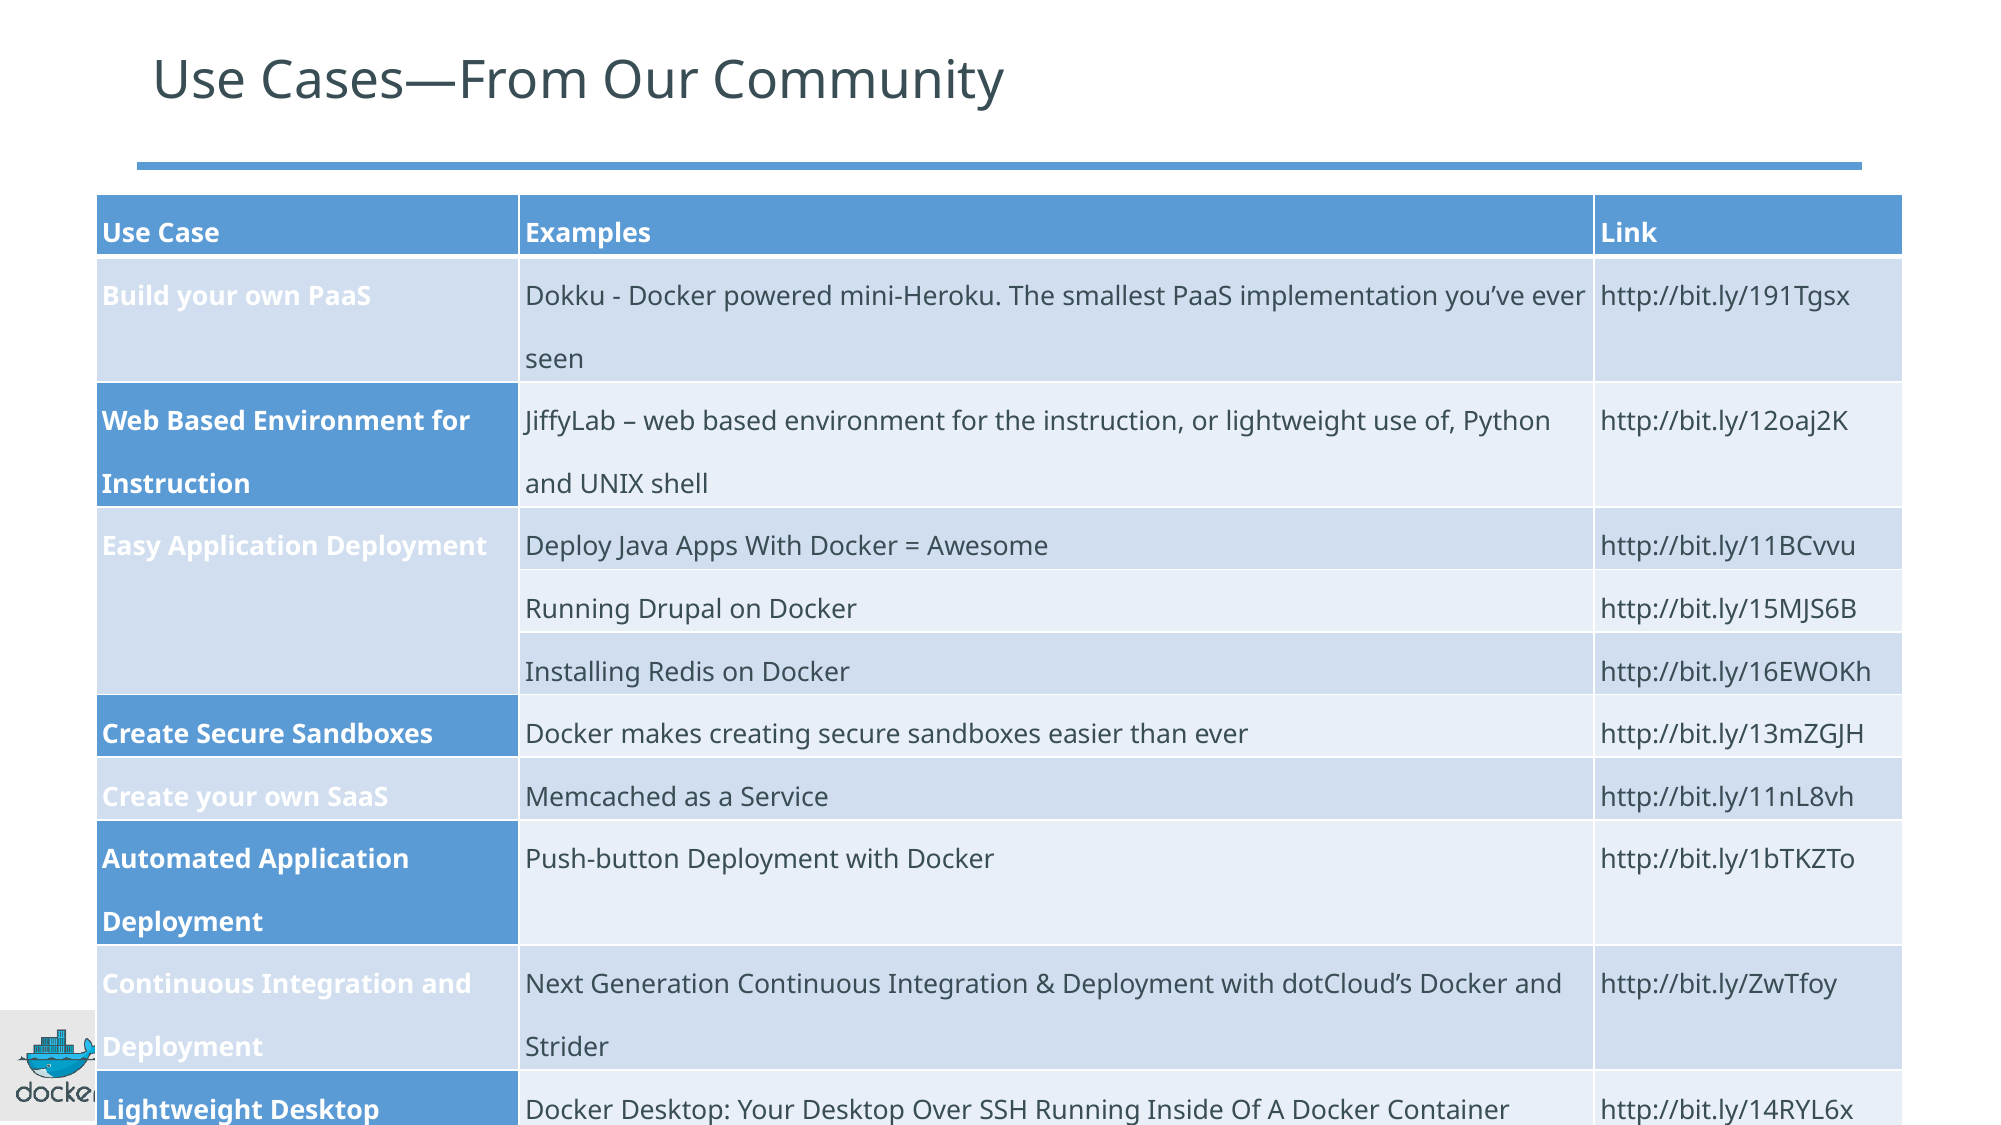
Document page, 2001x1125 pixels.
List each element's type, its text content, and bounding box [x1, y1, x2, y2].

table_cell Web Based Environment for Instruction [97, 383, 518, 506]
table_cell http://bit.ly/16EWOKh [1595, 633, 1902, 694]
table_cell Docker makes creating secure sandboxes easier than ever [520, 695, 1593, 756]
table_cell http://bit.ly/13mZGJH [1595, 695, 1902, 756]
table_cell JiffyLab – web based environment for the instruction, or lightweight use of, Python and UNIX shell [520, 383, 1593, 506]
table_cell Easy Application Deployment [97, 508, 518, 694]
table_cell http://bit.ly/191Tgsx [1595, 259, 1902, 381]
table_cell http://bit.ly/11BCvvu [1595, 508, 1902, 569]
table_cell http://bit.ly/14RYL6x [1595, 1071, 1902, 1125]
table_cell Automated Application Deployment [97, 821, 518, 944]
table_cell Installing Redis on Docker [520, 633, 1593, 694]
table_header Use Case [97, 195, 518, 254]
table_cell http://bit.ly/ZwTfoy [1595, 946, 1902, 1069]
table_cell http://bit.ly/1bTKZTo [1595, 821, 1902, 944]
table_cell Push-button Deployment with Docker [520, 821, 1593, 944]
table_cell Lightweight Desktop Virtualization [97, 1071, 518, 1125]
table_cell Memcached as a Service [520, 758, 1593, 819]
table_cell Continuous Integration and Deployment [97, 946, 518, 1069]
table_cell Next Generation Continuous Integration & Deployment with dotCloud’s Docker and Strider [520, 946, 1593, 1069]
table_header Link [1595, 195, 1902, 254]
table_cell Docker Desktop: Your Desktop Over SSH Running Inside Of A Docker Container [520, 1071, 1593, 1125]
picture [0, 1010, 95, 1121]
table_cell http://bit.ly/11nL8vh [1595, 758, 1902, 819]
title Use Cases—From Our Community [137, 22, 1863, 133]
table_cell Dokku - Docker powered mini-Heroku. The smallest PaaS implementation you’ve ever seen [520, 259, 1593, 381]
table_header Examples [520, 195, 1593, 254]
table_cell Create your own SaaS [97, 758, 518, 819]
table_cell Create Secure Sandboxes [97, 695, 518, 756]
table_cell Build your own PaaS [97, 259, 518, 381]
table_cell http://bit.ly/12oaj2K [1595, 383, 1902, 506]
table_cell http://bit.ly/15MJS6B [1595, 570, 1902, 631]
table_cell Running Drupal on Docker [520, 570, 1593, 631]
table_cell Deploy Java Apps With Docker = Awesome [520, 508, 1593, 569]
